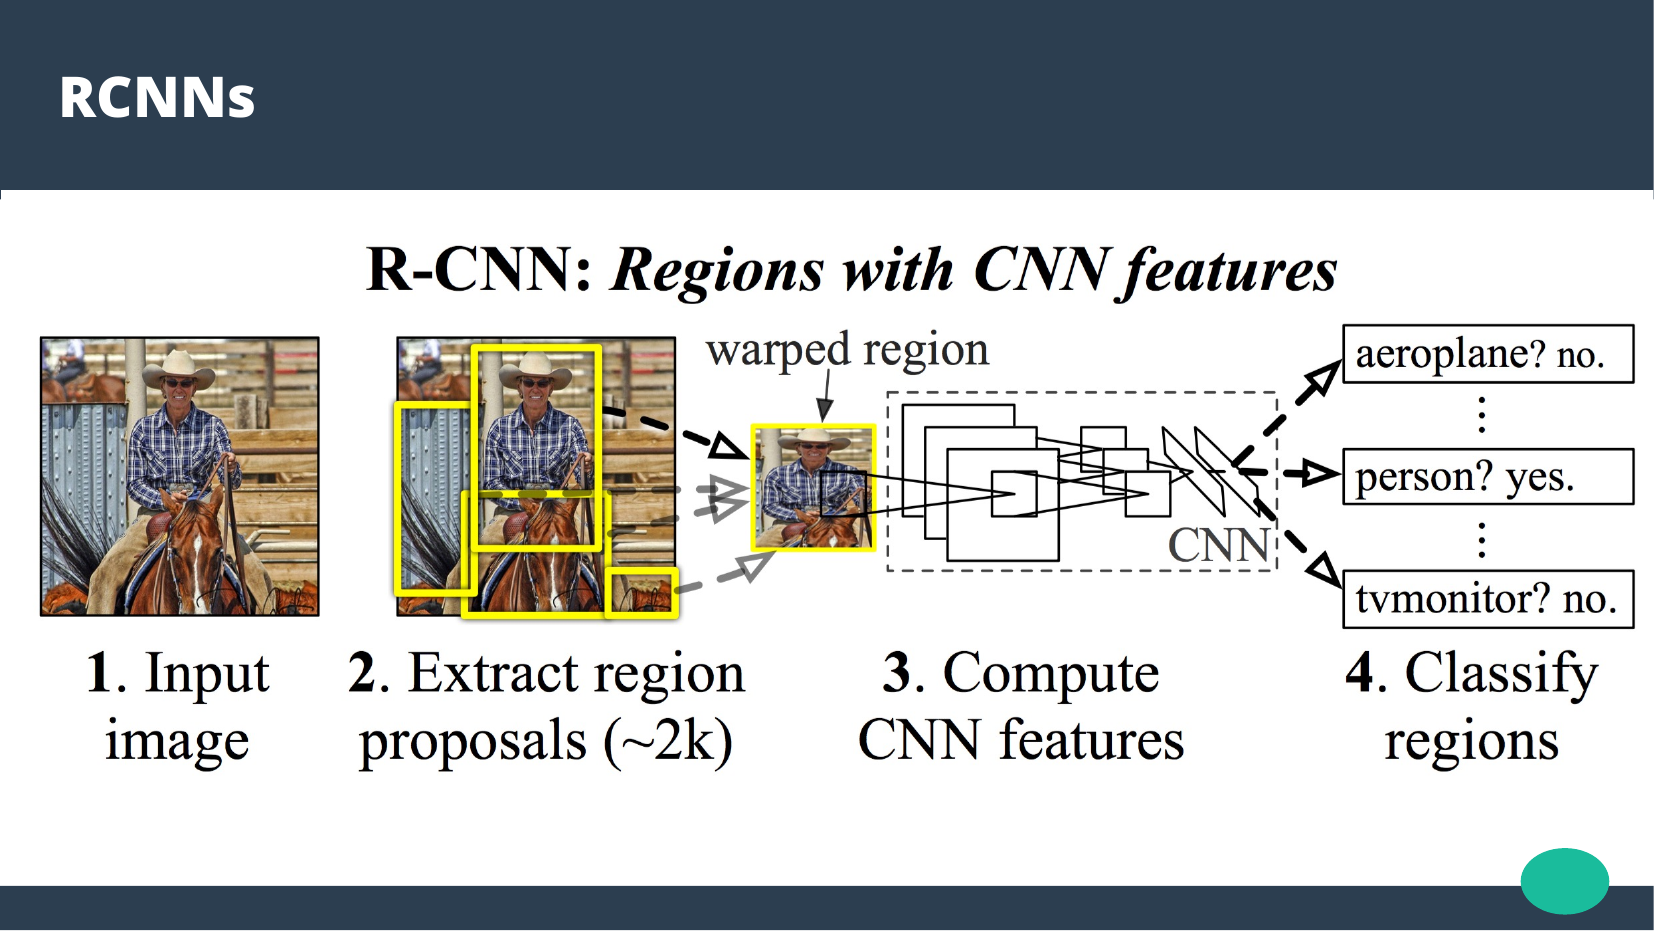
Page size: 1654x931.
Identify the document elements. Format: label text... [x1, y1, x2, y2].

picture [1, 190, 1654, 787]
title RCNNs [59, 37, 1595, 155]
